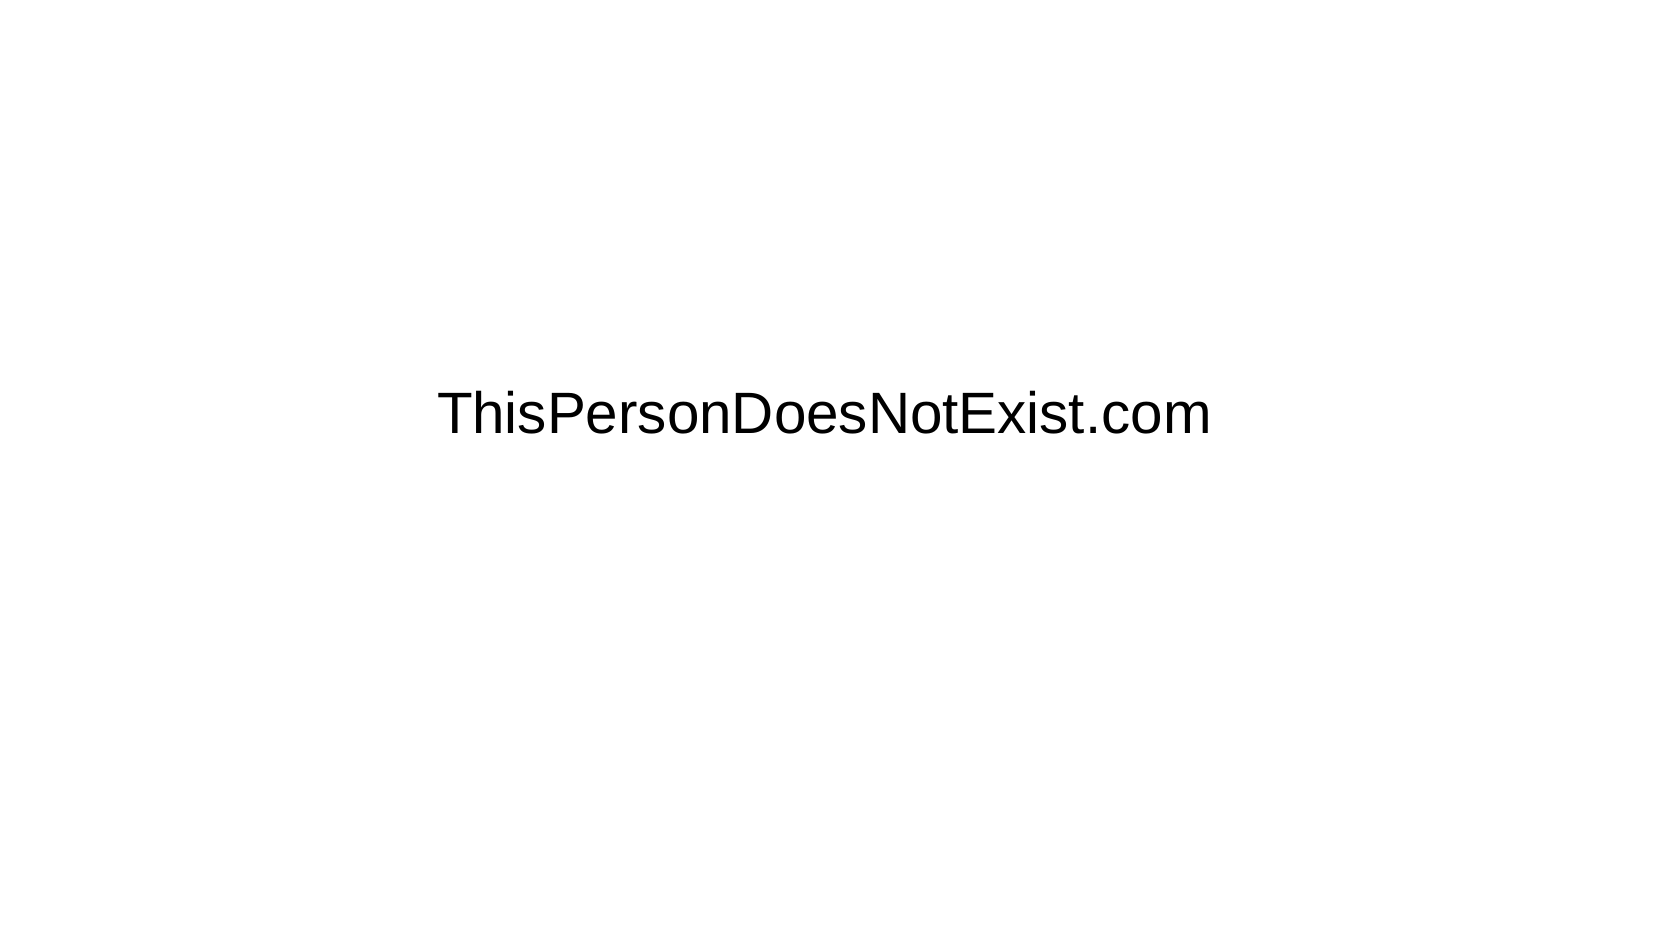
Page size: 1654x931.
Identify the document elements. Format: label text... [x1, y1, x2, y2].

title ThisPersonDoesNotExist.com [362, 378, 1287, 448]
